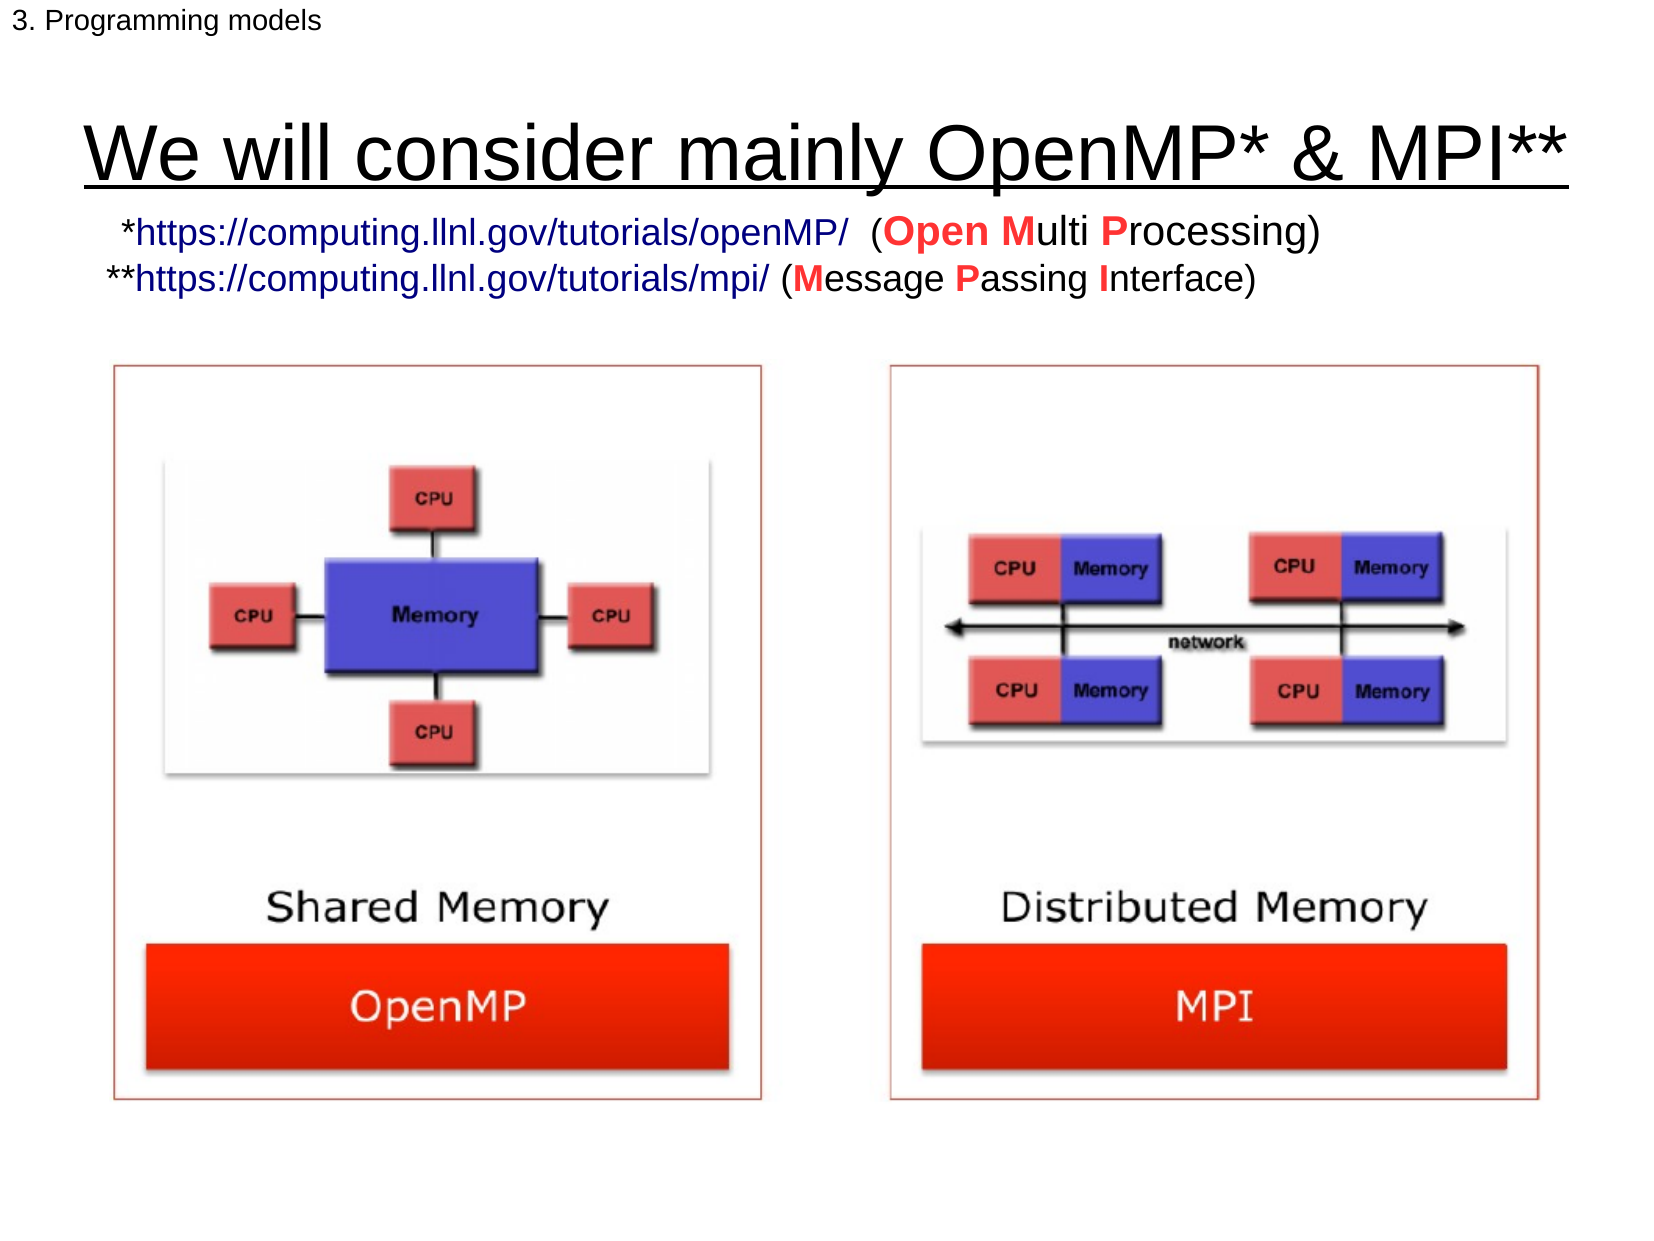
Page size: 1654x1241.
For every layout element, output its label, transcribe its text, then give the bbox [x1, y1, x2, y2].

picture [109, 359, 1545, 1105]
text_box 3. Programming models [11, 2, 815, 38]
text_box **https://computing.llnl.gov/tutorials/mpi/ (Message Passing Interface) [91, 250, 1312, 308]
text_box *https://computing.llnl.gov/tutorials/openMP/ (Open Multi Processing) [106, 200, 1418, 263]
title We will consider mainly OpenMP* & MPI** [82, 49, 1571, 257]
